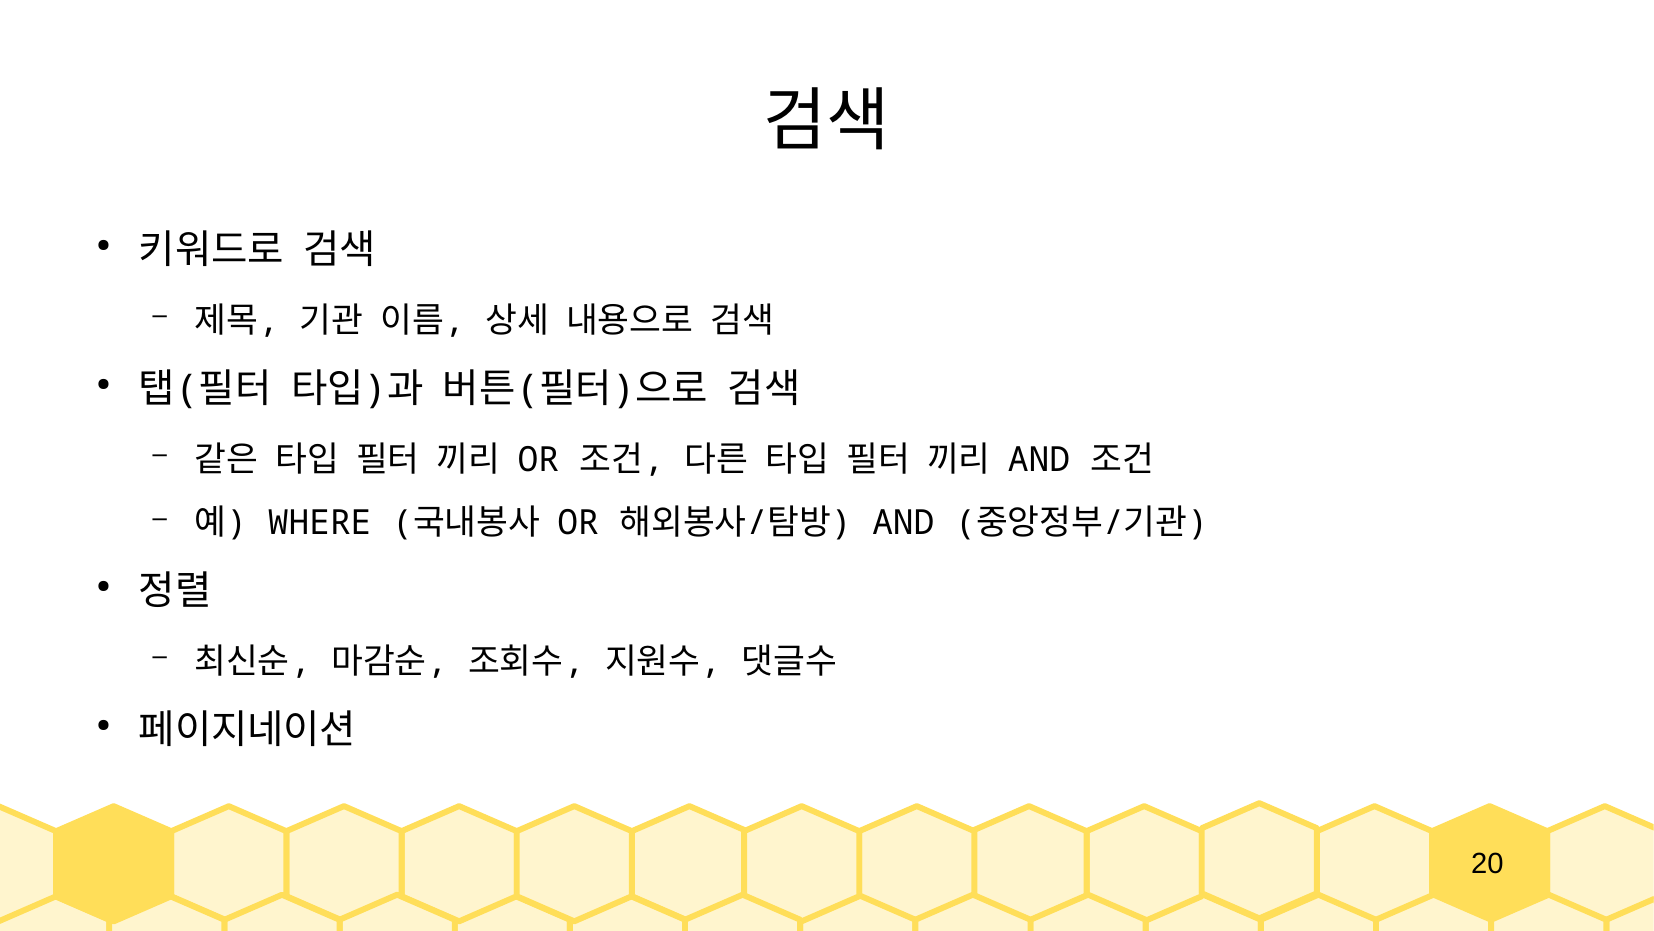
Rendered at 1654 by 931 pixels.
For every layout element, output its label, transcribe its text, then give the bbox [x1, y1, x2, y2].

list 키워드로 검색 제목, 기관 이름, 상세 내용으로 검색 탭(필터 타입)과 버튼(필터)으로 검색 같은 타입 필터 끼리 OR 조건, 다른 타입 필터 끼리 AND 조건 예) WHERE (국내봉사 OR 해외봉사/탐방) AND (중앙정부/기관) 정렬 최신순, 마감순, 조회수, 지원수, 댓글수 페이지네이션 [82, 217, 1571, 758]
title 검색 [82, 37, 1571, 193]
